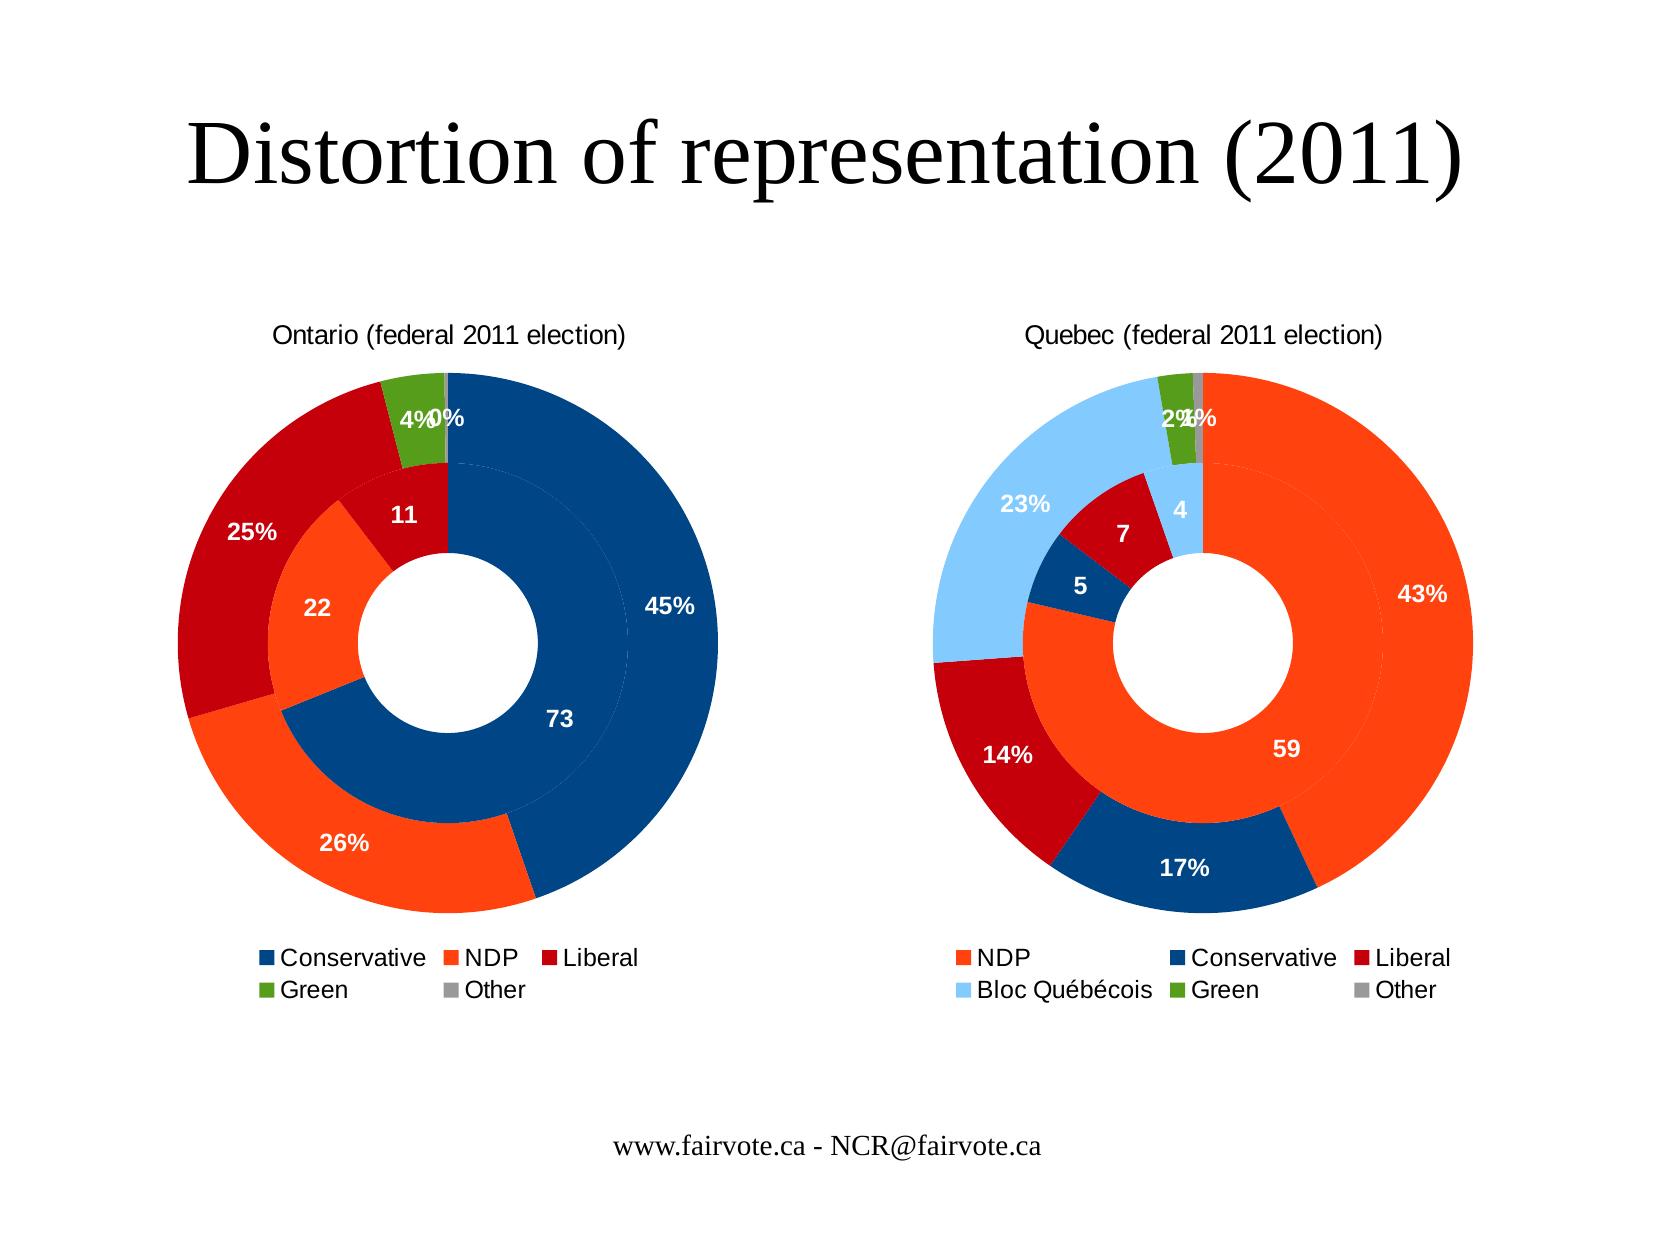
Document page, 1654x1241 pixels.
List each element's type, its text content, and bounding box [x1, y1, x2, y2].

title Distortion of representation (2011) [82, 49, 1571, 257]
chart [94, 290, 805, 1010]
chart [849, 290, 1560, 1010]
